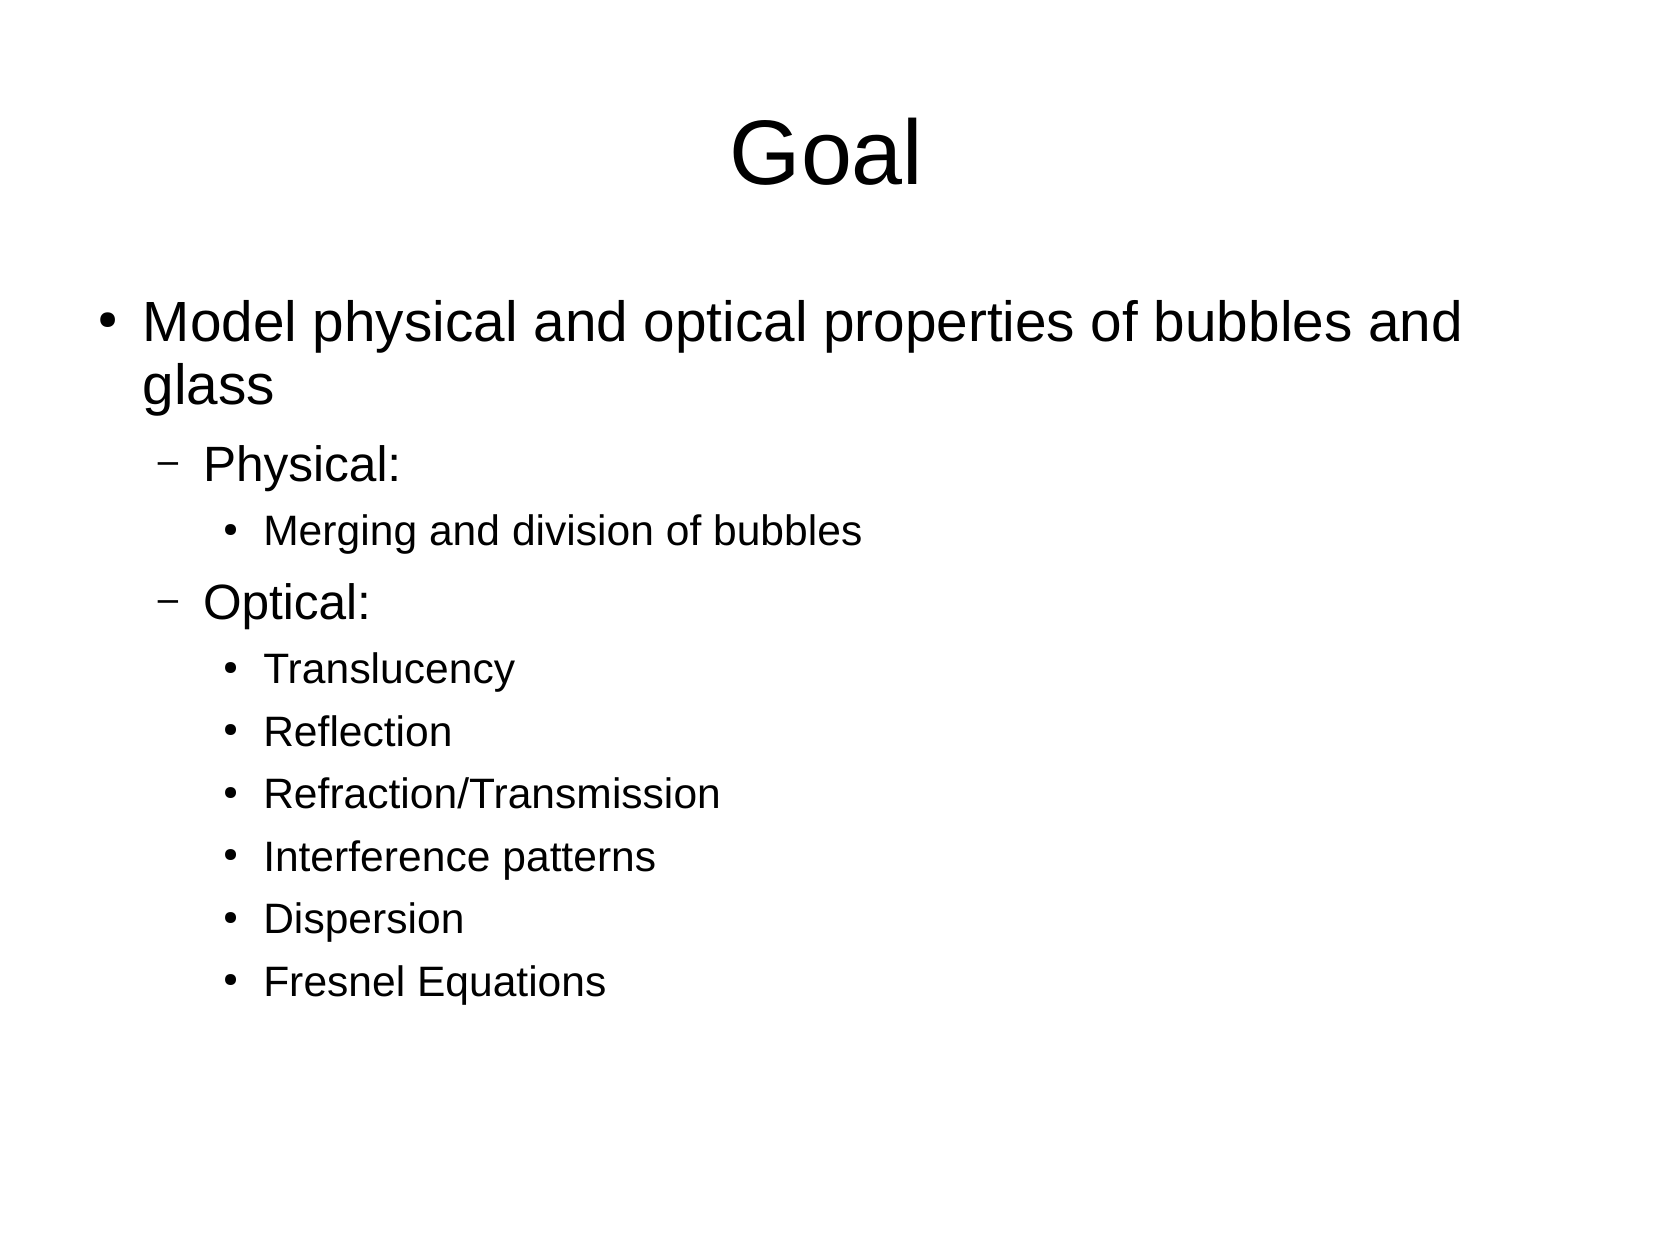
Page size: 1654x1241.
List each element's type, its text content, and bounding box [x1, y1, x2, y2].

list Model physical and optical properties of bubbles and glass Physical: Merging and division of bubbles Optical: Translucency Reflection Refraction/Transmission Interference patterns Dispersion Fresnel Equations [82, 290, 1571, 1010]
title Goal [82, 49, 1571, 257]
